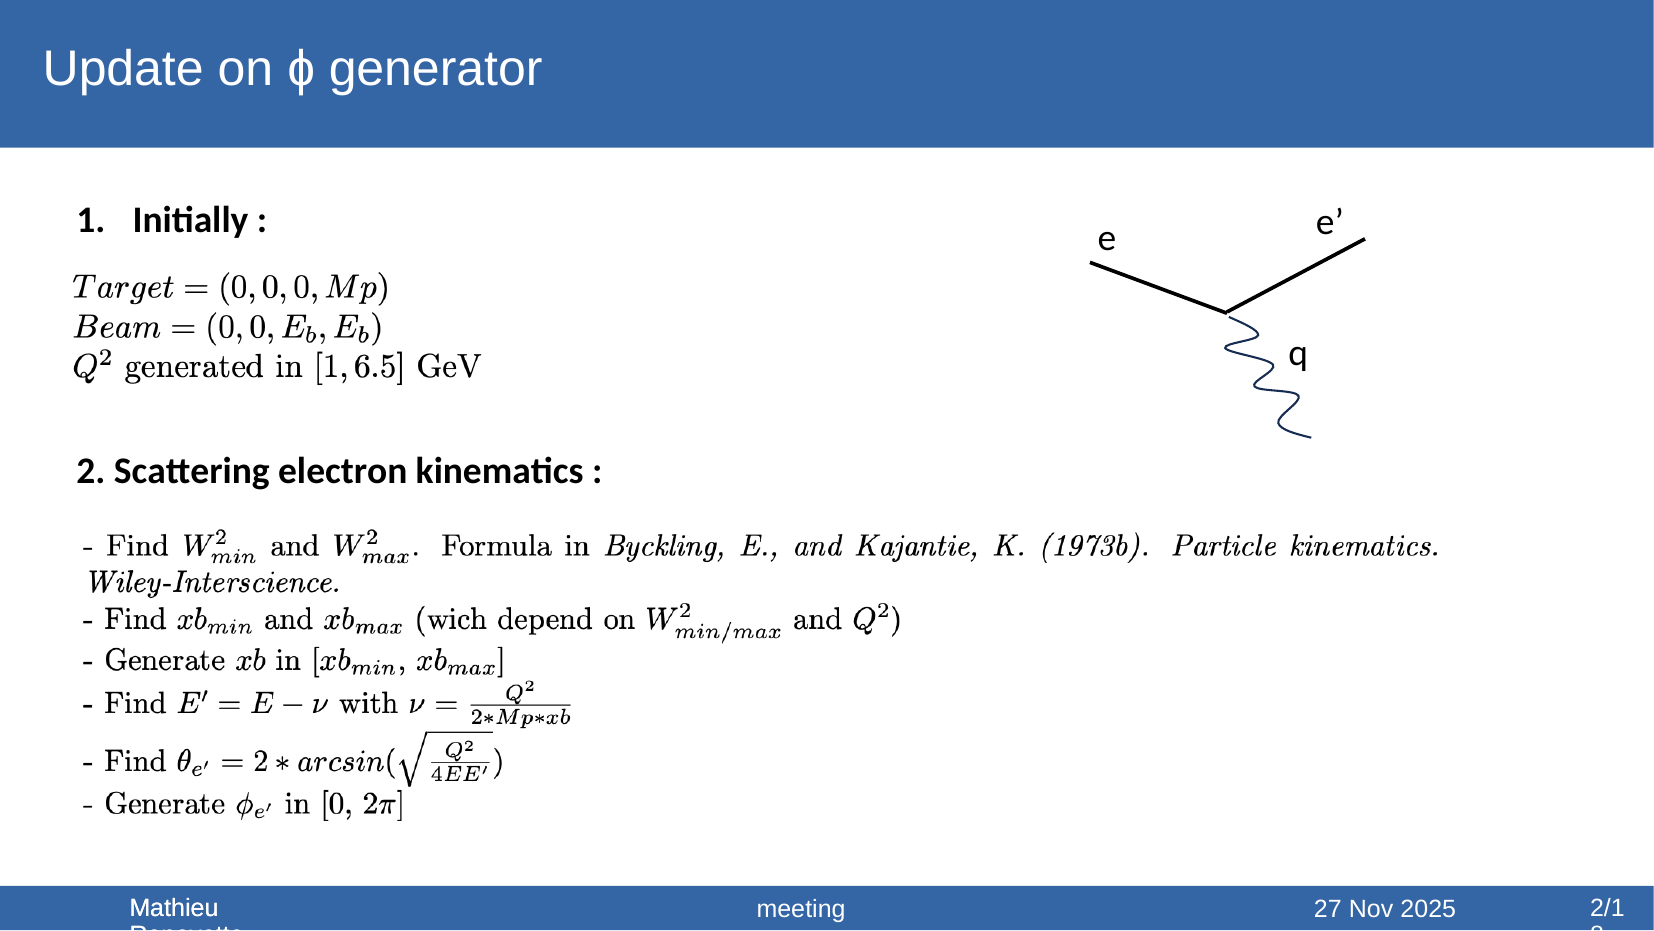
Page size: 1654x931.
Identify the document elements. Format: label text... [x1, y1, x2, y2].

text_box Initially : [61, 187, 771, 249]
text_box 27 Nov 2025 [1299, 887, 1536, 931]
text_box q [1273, 320, 1338, 382]
picture [52, 250, 511, 422]
text_box e [1082, 205, 1145, 267]
text_box e’ [1300, 189, 1412, 251]
picture [52, 522, 1448, 837]
text_box Mathieu Ronayette [114, 885, 355, 929]
text_box 2. Scattering electron kinematics : [61, 438, 941, 499]
text_box Update on ɸ generator [27, 32, 886, 106]
text_box [226, 885, 1592, 931]
text_box [0, 885, 131, 931]
text_box 2/18 [1575, 885, 1654, 930]
text_box [0, 0, 1654, 148]
text_box meeting [734, 887, 953, 931]
